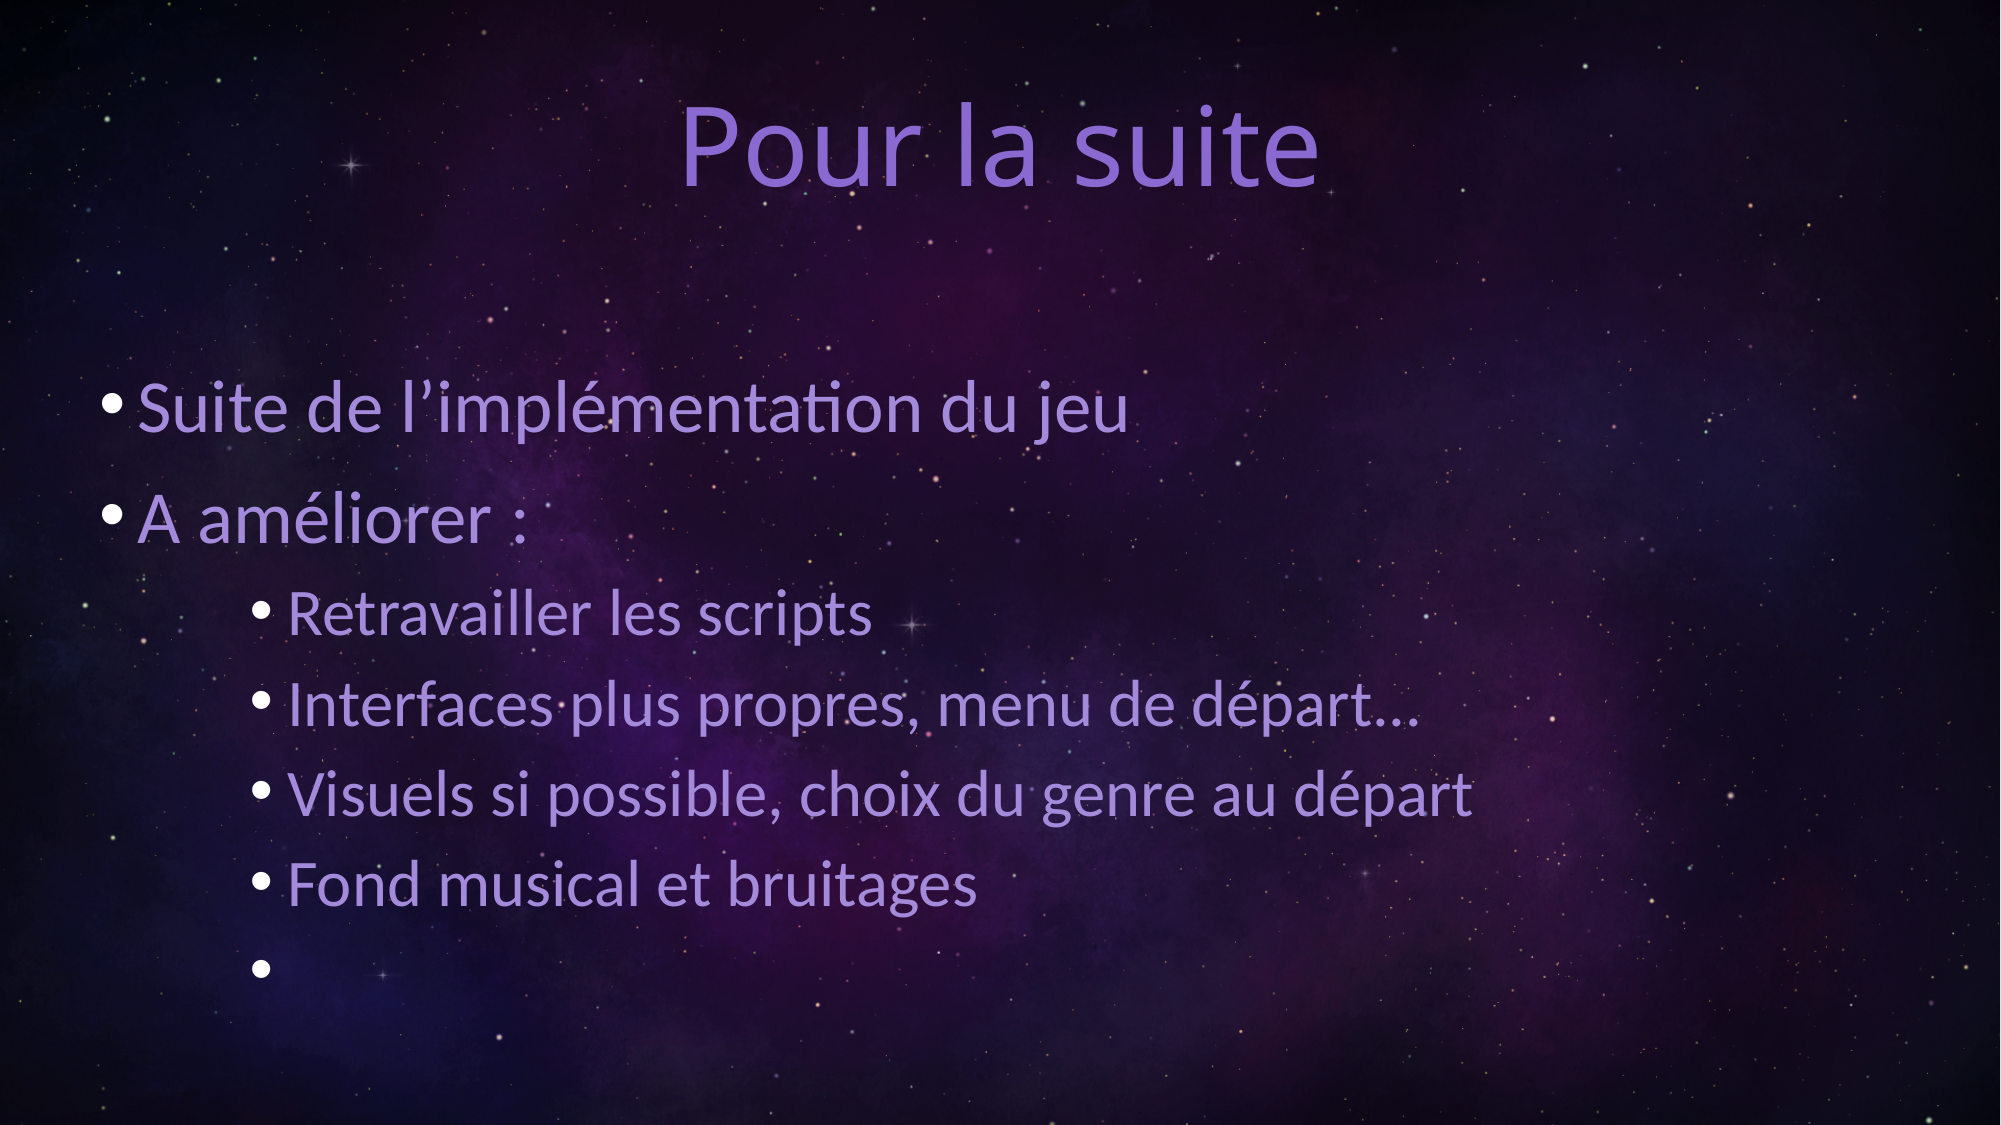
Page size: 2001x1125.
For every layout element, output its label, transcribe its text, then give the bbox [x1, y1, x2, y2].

list Suite de l’implémentation du jeu A améliorer : Retravailler les scripts Interfaces plus propres, menu de départ... Visuels si possible, choix du genre au départ Fond musical et bruitages [84, 350, 1916, 1064]
title Pour la suite [137, 82, 1863, 300]
